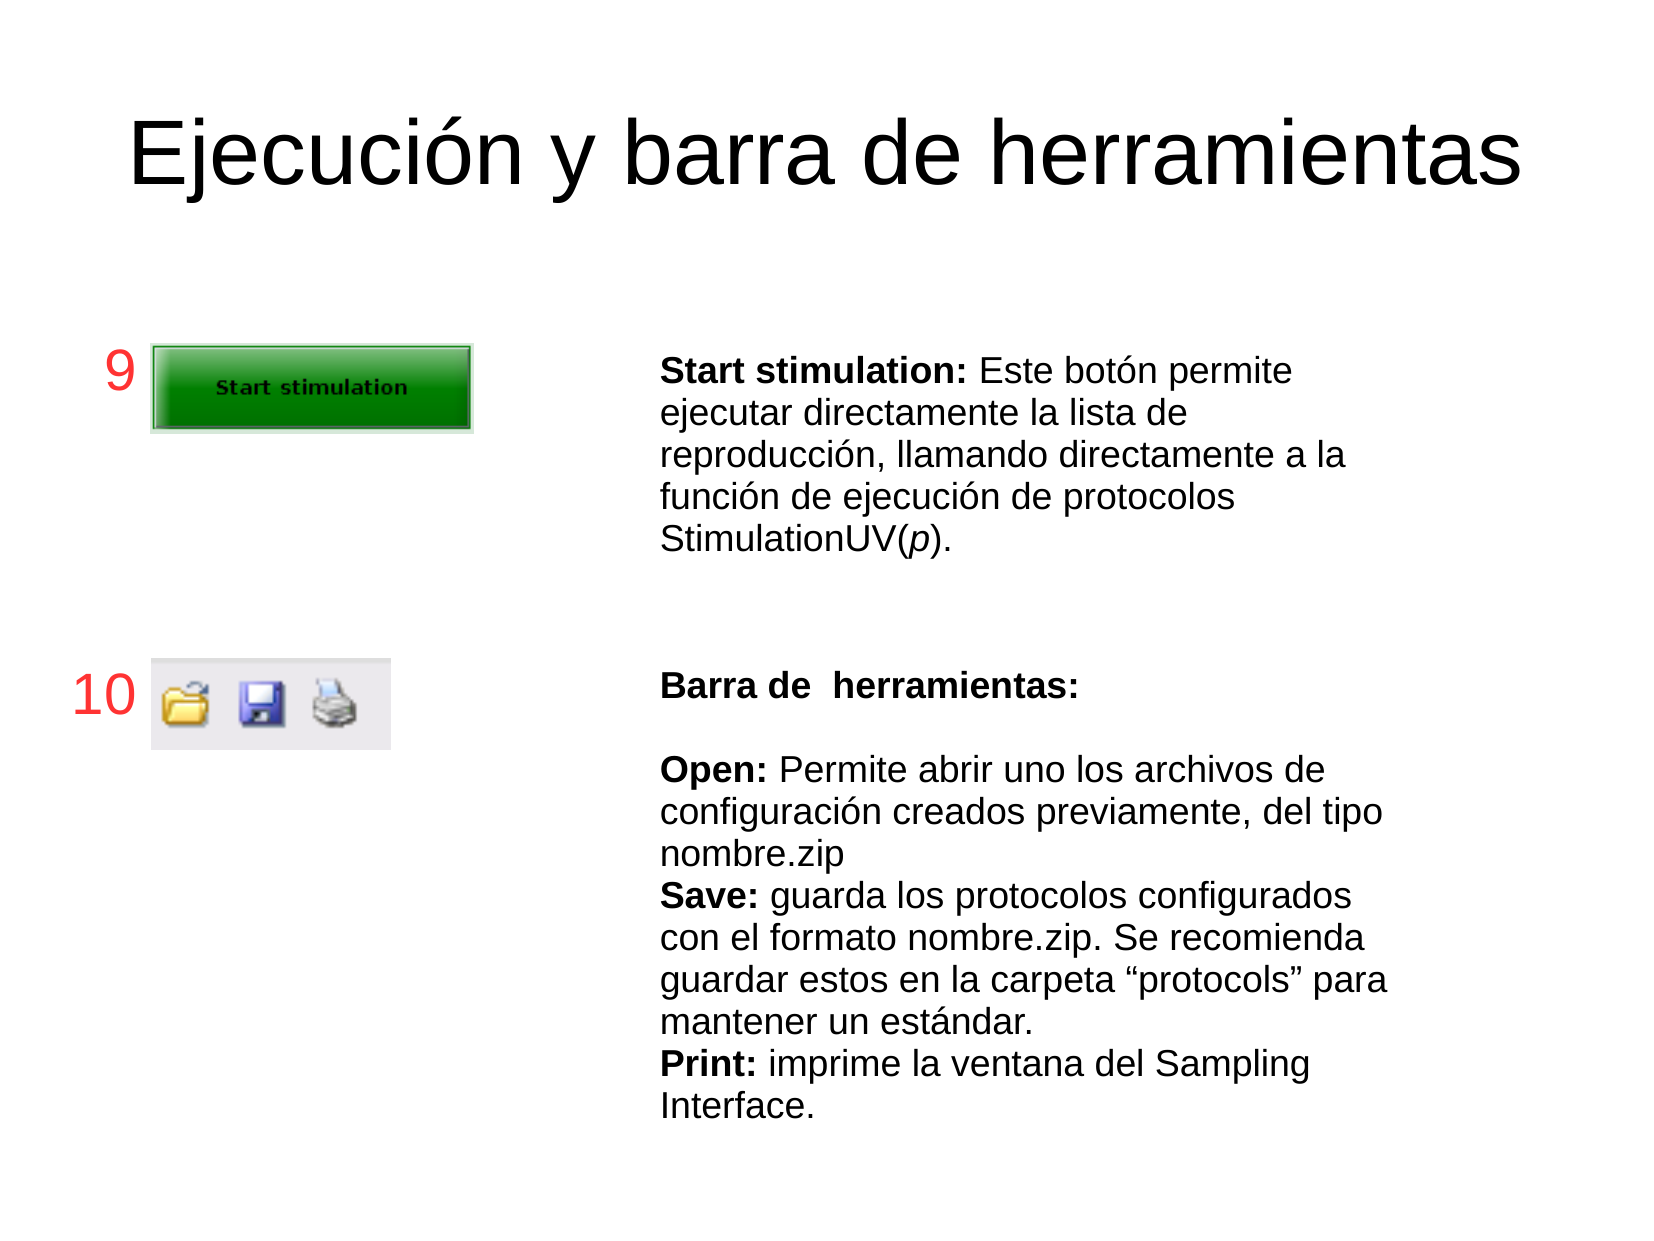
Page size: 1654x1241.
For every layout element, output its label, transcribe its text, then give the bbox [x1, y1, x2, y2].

picture [150, 343, 474, 434]
text_box 10 [56, 654, 162, 736]
text_box Barra de herramientas: Open: Permite abrir uno los archivos de configuración creados previamente, del tipo nombre.zip Save: guarda los protocolos configurados con el formato nombre.zip. Se recomienda guardar estos en la carpeta “protocols” para mantener un estándar. Print: imprime la ventana del Sampling Interface. [645, 657, 1426, 1176]
picture [151, 658, 391, 751]
title Ejecución y barra de herramientas [82, 49, 1571, 257]
text_box Start stimulation: Este botón permite ejecutar directamente la lista de reproducción, llamando directamente a la función de ejecución de protocolos StimulationUV(p). [645, 342, 1426, 567]
text_box 9 [90, 330, 151, 411]
